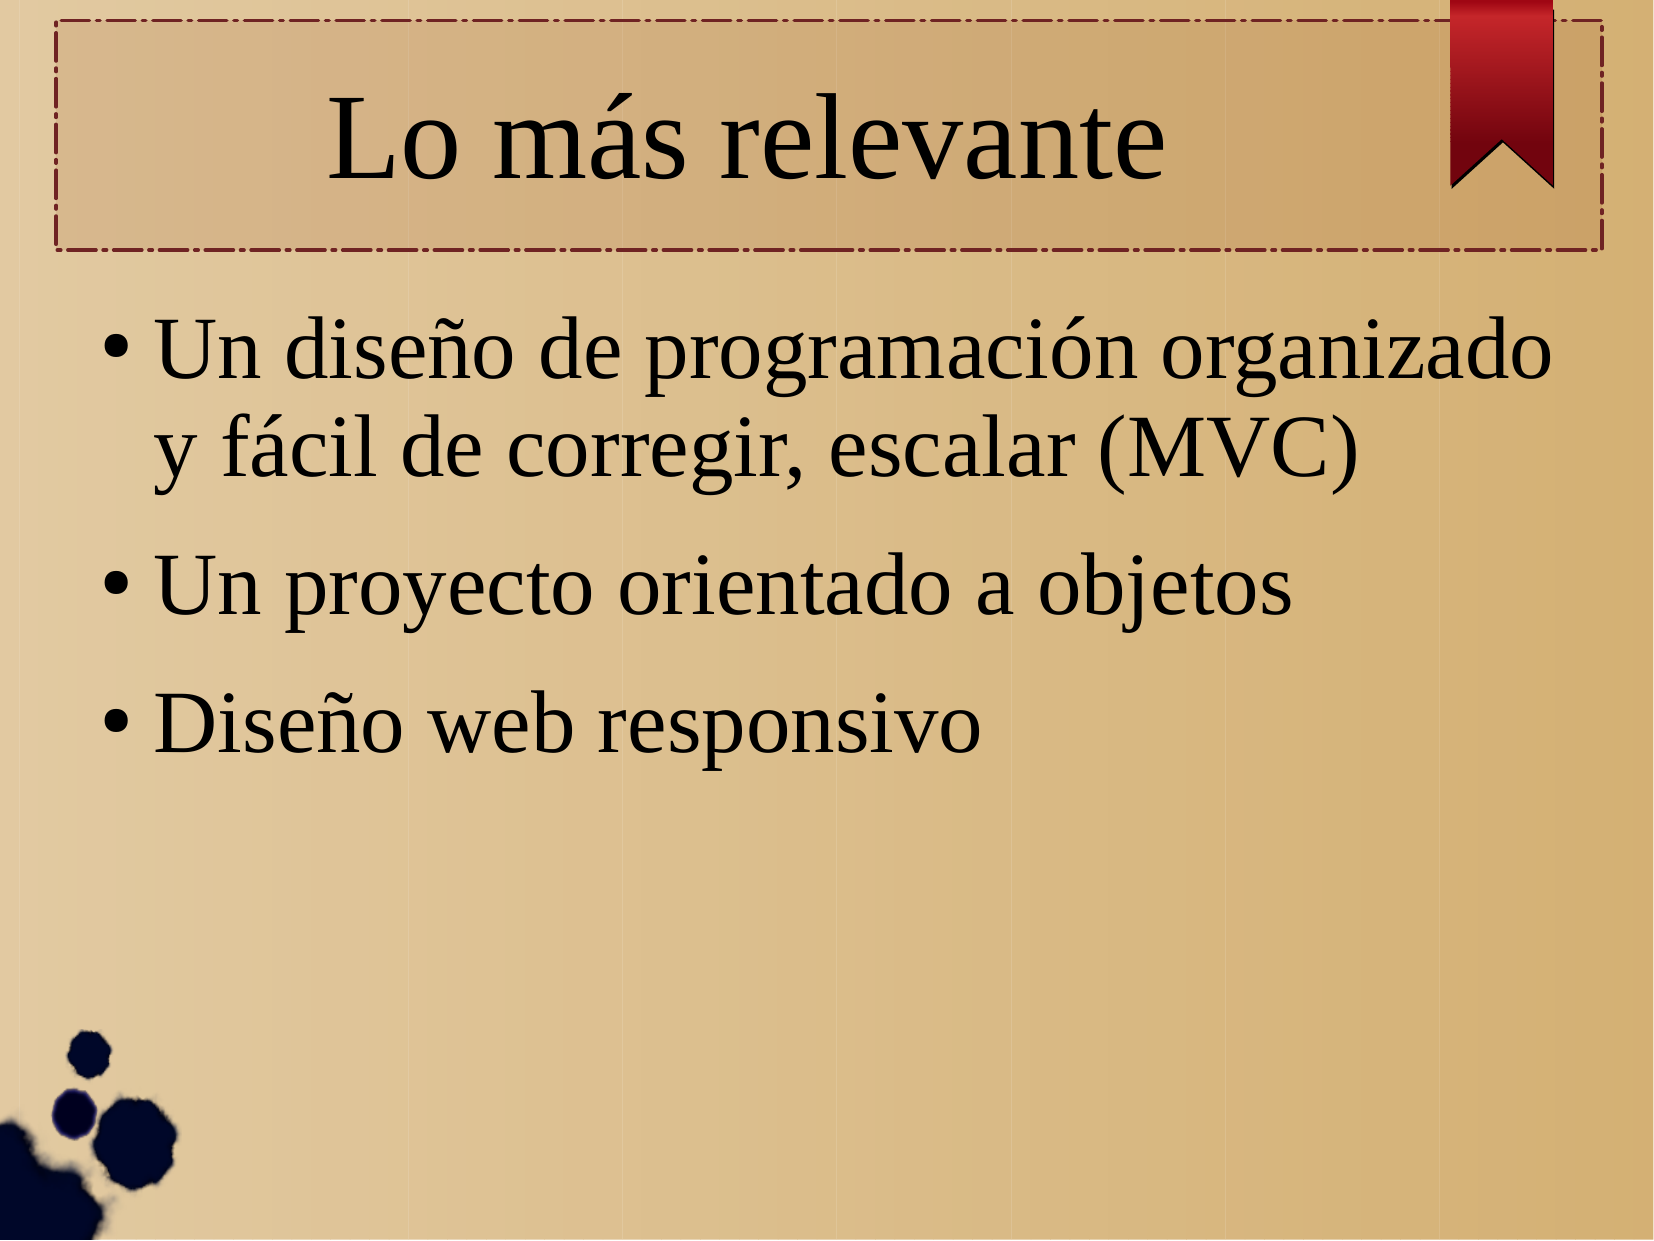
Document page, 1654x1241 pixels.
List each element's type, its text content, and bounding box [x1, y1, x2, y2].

title Lo más relevante [82, 47, 1412, 229]
list Un diseño de programación organizado y fácil de corregir, escalar (MVC) Un proyecto orientado a objetos Diseño web responsivo [82, 299, 1571, 1019]
